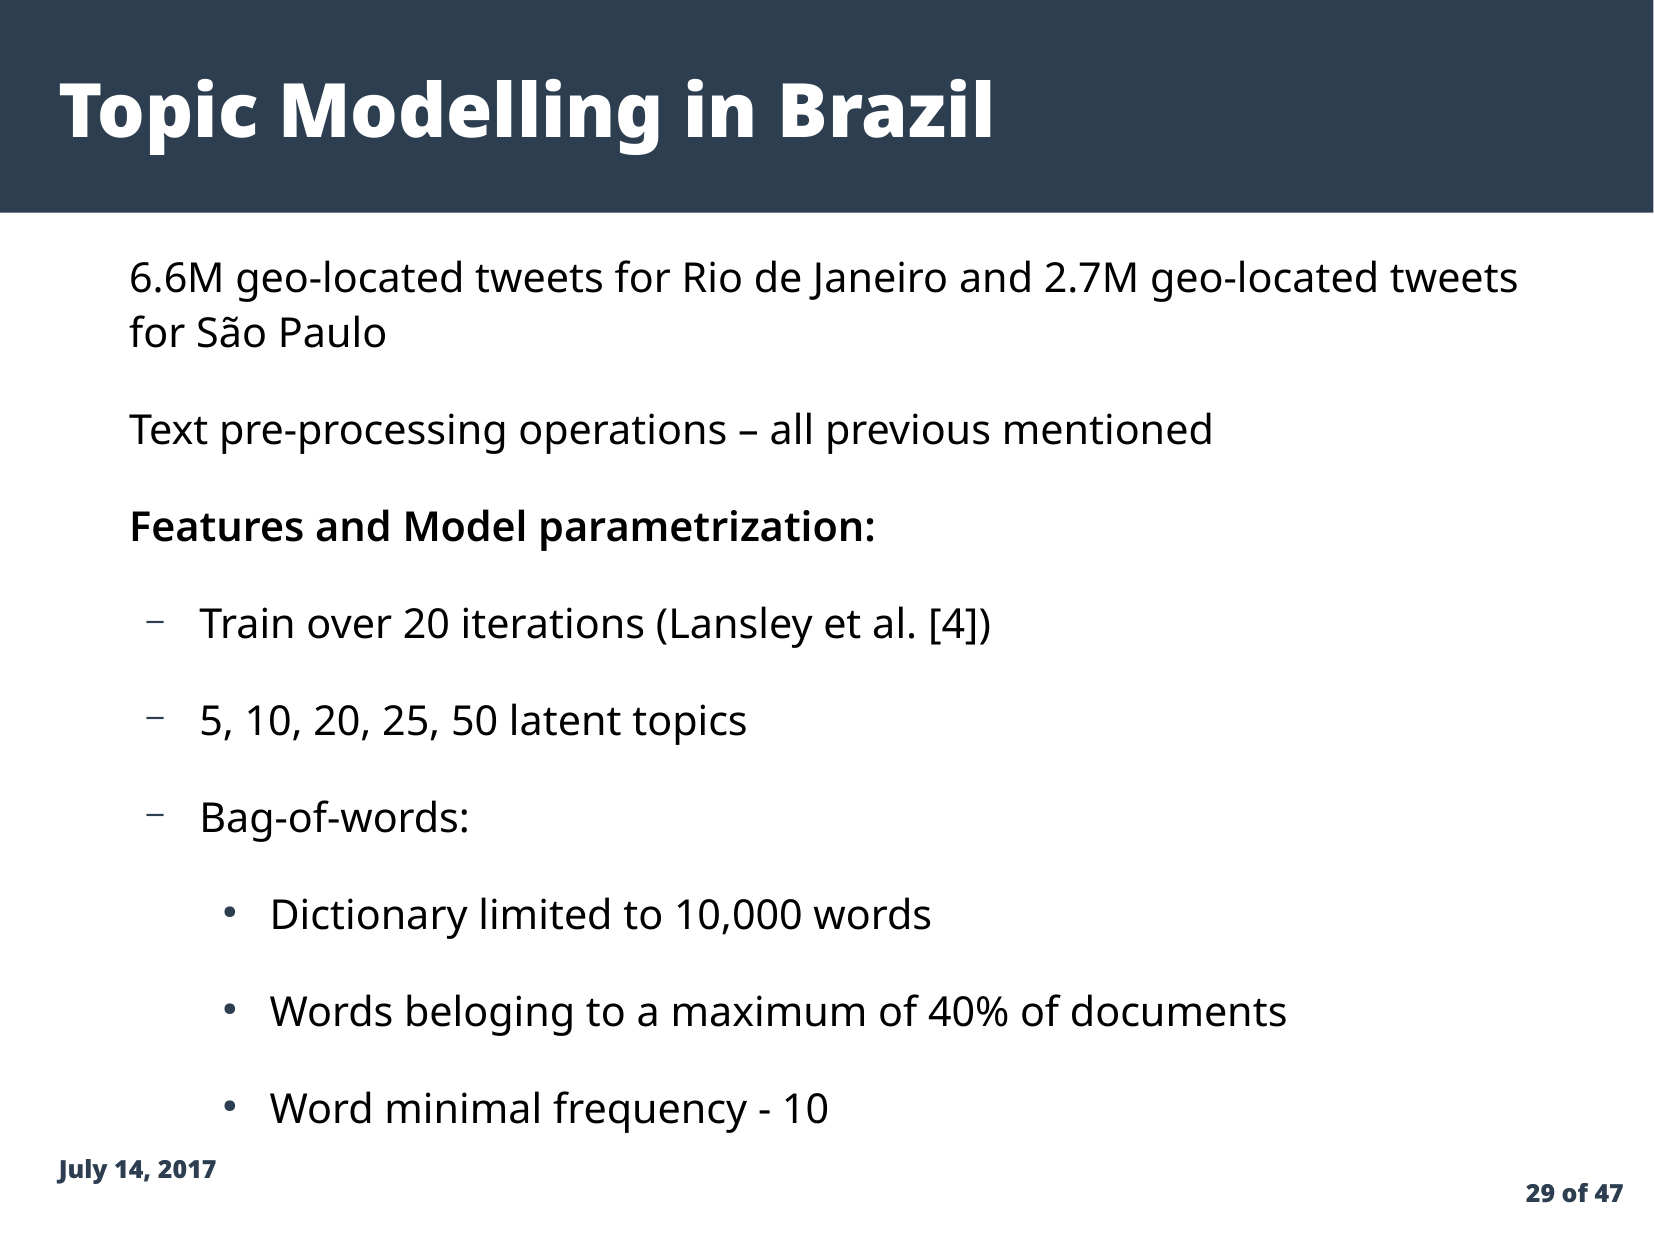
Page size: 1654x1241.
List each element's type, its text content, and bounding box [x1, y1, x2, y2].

list 6.6M geo-located tweets for Rio de Janeiro and 2.7M geo-located tweets for São Paulo Text pre-processing operations – all previous mentioned Features and Model parametrization: Train over 20 iterations (Lansley et al. [4]) 5, 10, 20, 25, 50 latent topics Bag-of-words: Dictionary limited to 10,000 words Words beloging to a maximum of 40% of documents Word minimal frequency - 10 [59, 248, 1583, 1140]
title Topic Modelling in Brazil [59, 29, 1595, 187]
